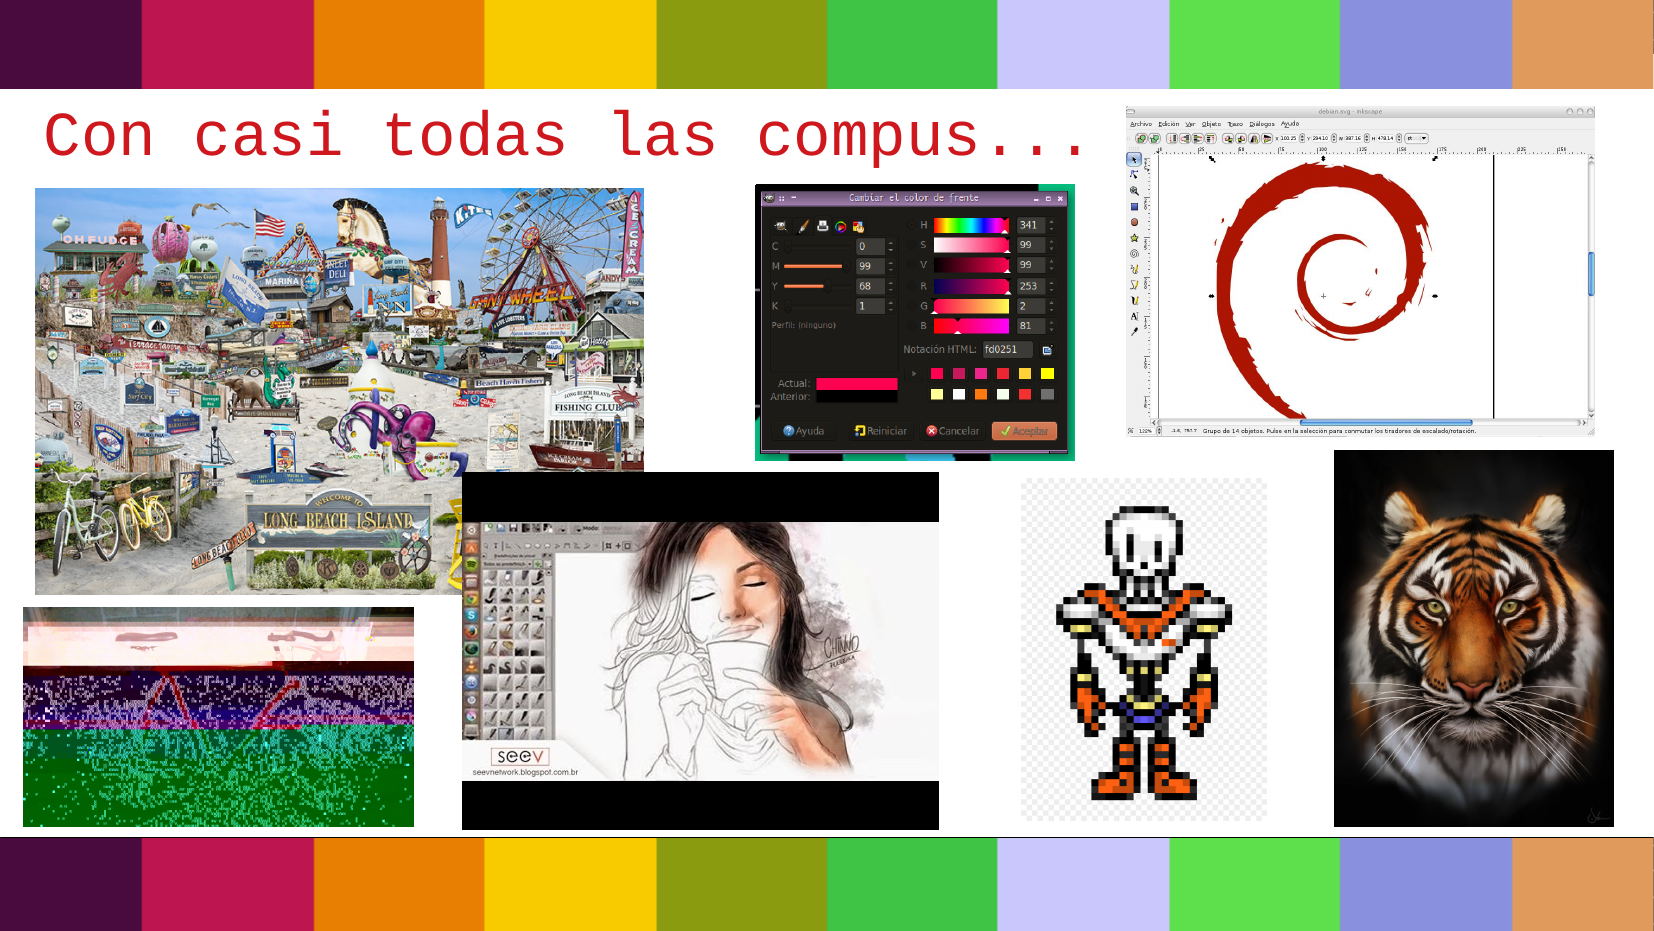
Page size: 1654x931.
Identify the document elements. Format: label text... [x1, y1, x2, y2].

text_box Con casi todas las compus... [29, 96, 1371, 253]
picture [0, 0, 1654, 89]
picture [35, 188, 939, 830]
picture [755, 184, 1075, 461]
picture [1334, 450, 1614, 827]
picture [1126, 106, 1595, 438]
picture [23, 607, 414, 827]
picture [1021, 478, 1267, 821]
picture [0, 837, 1654, 931]
